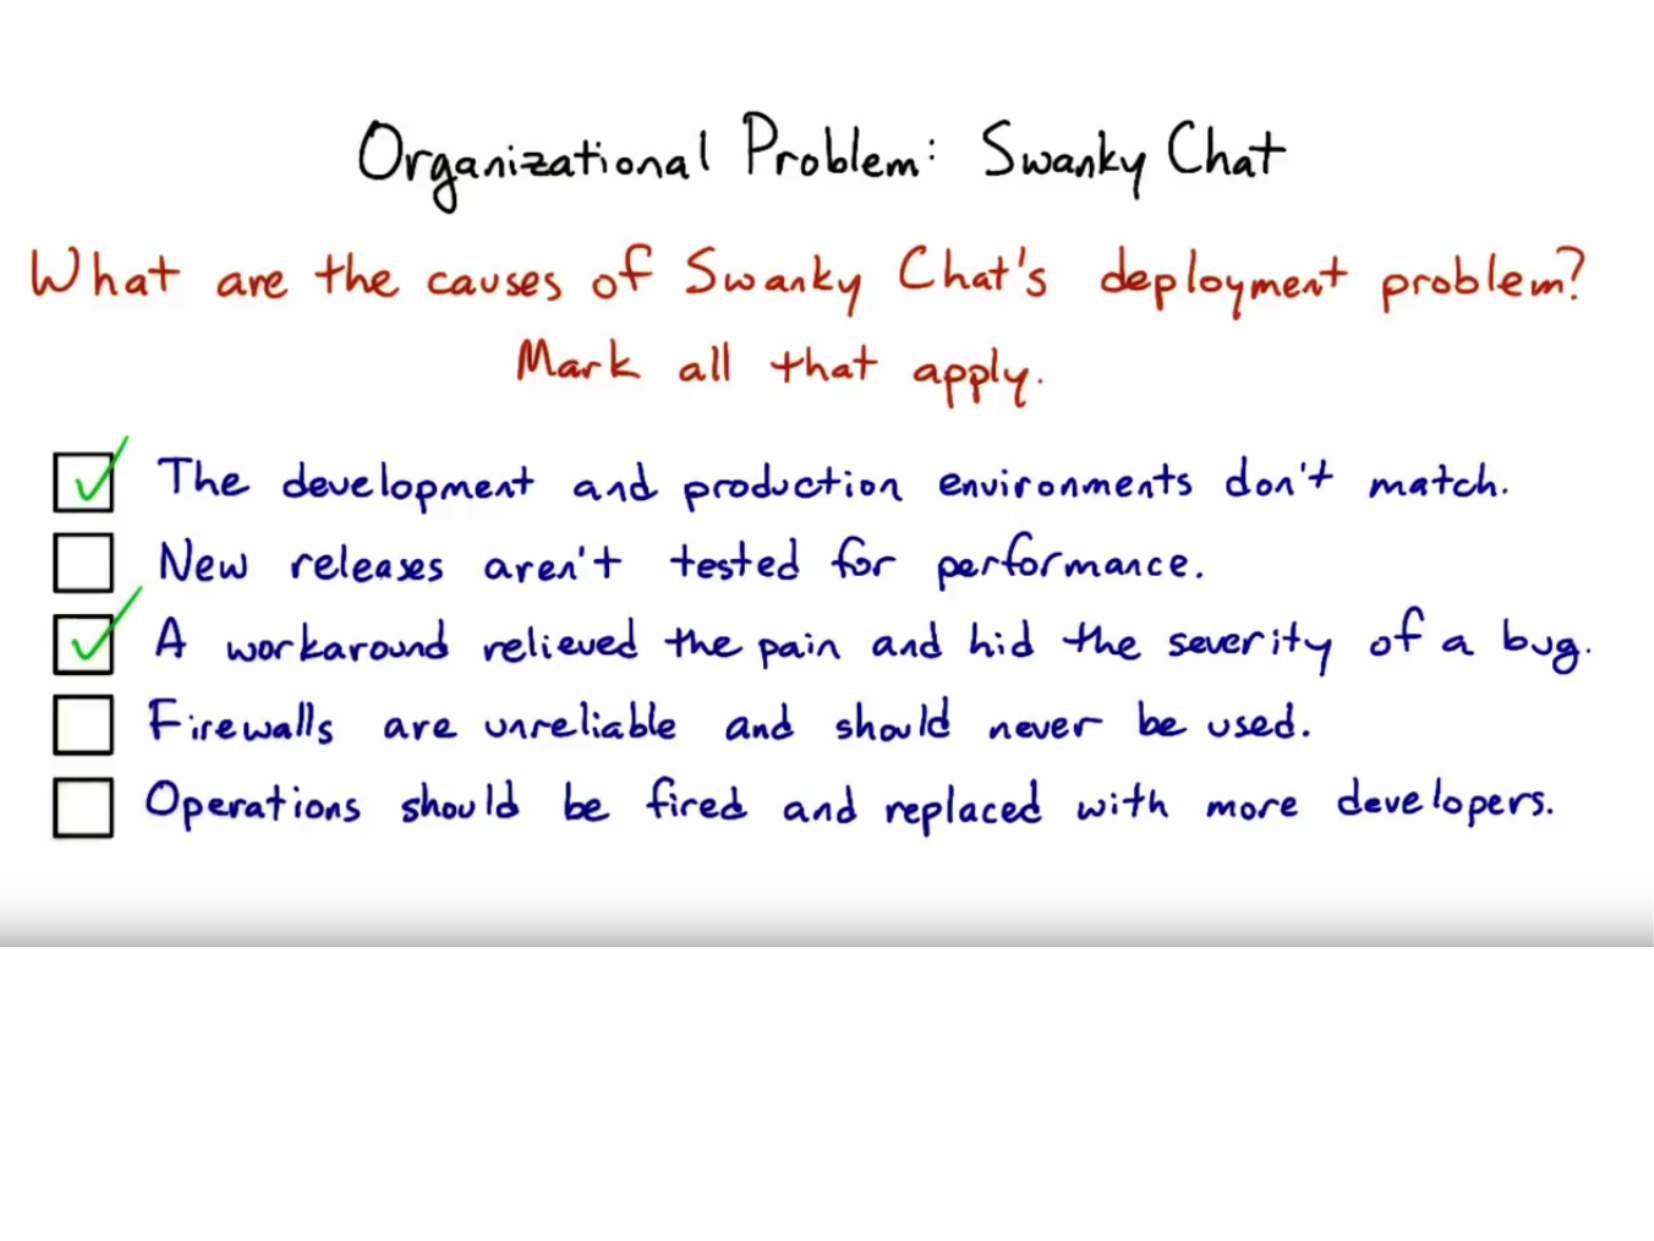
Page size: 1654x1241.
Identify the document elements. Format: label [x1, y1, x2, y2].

picture [0, 67, 1654, 947]
